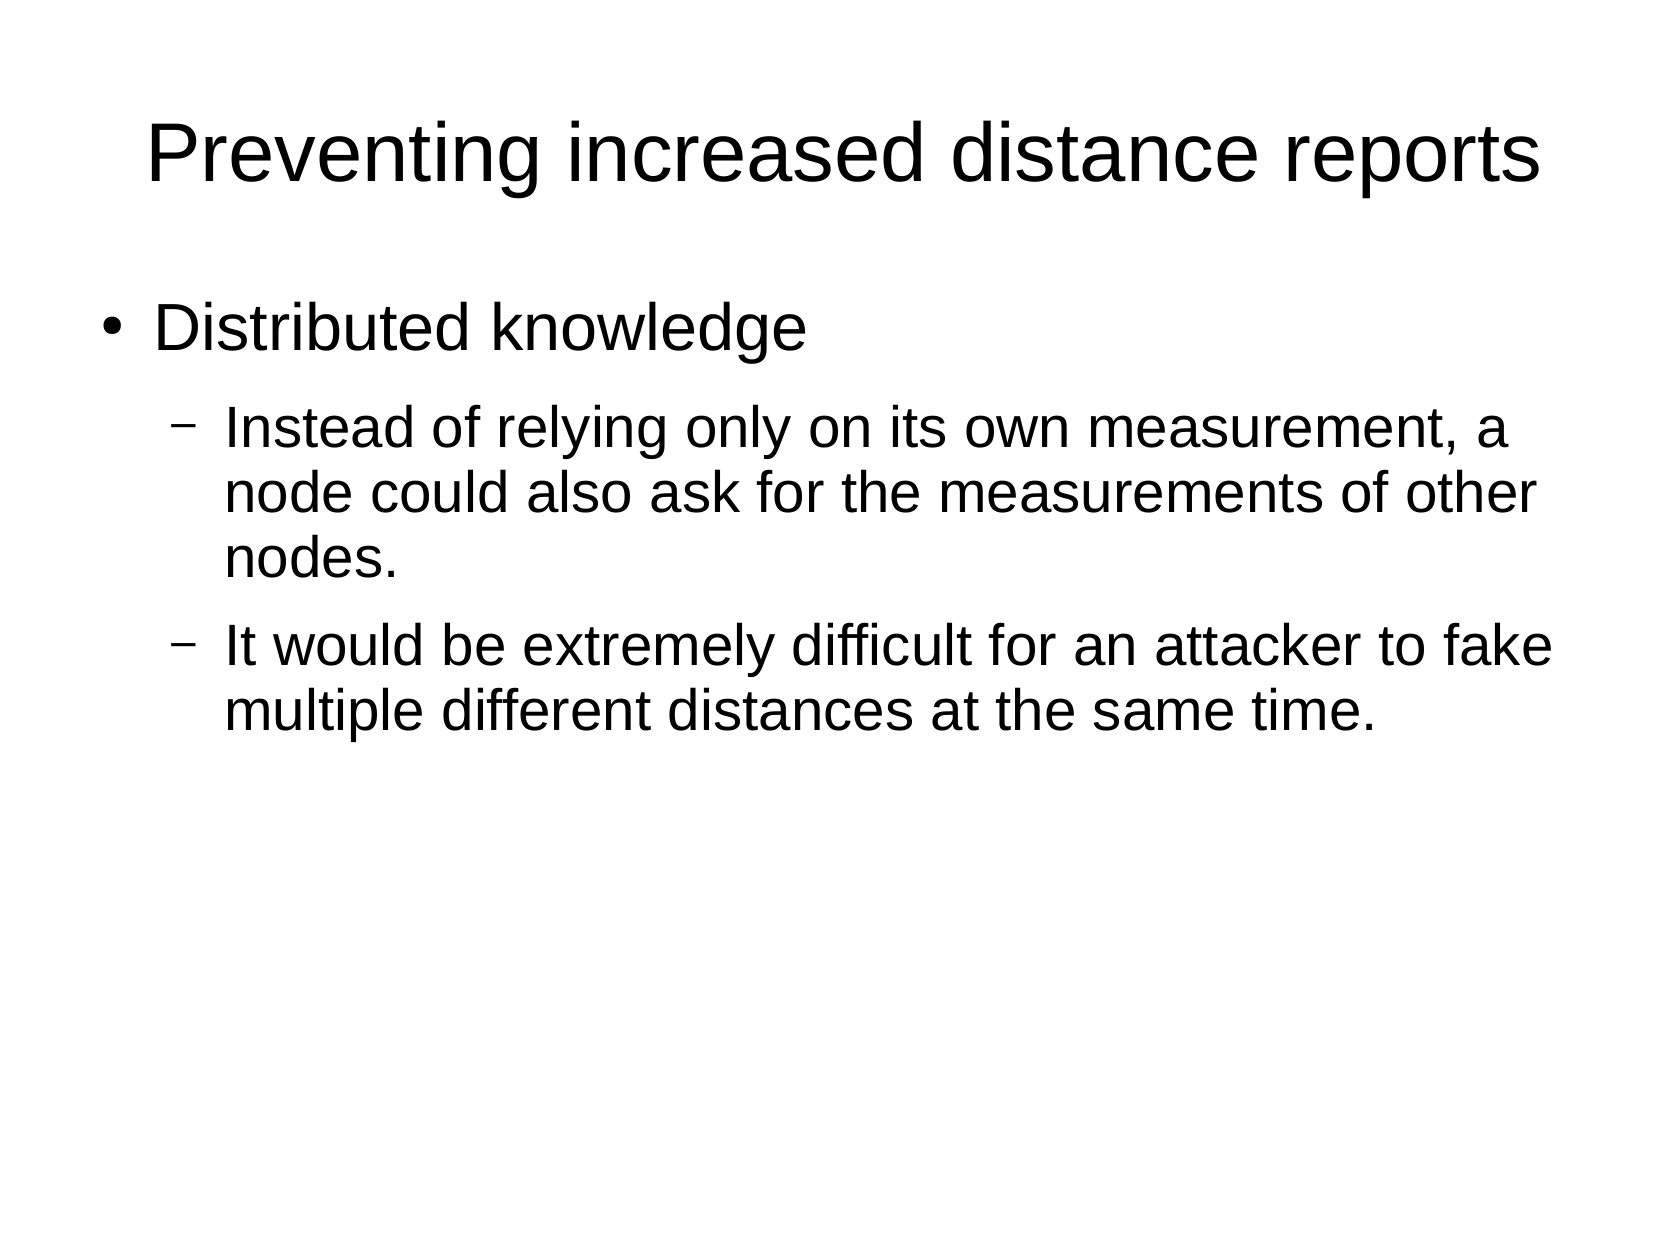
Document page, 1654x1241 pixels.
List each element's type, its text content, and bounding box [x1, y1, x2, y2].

list Distributed knowledge Instead of relying only on its own measurement, a node could also ask for the measurements of other nodes. It would be extremely difficult for an attacker to fake multiple different distances at the same time. [82, 290, 1571, 1010]
title Preventing increased distance reports [82, 49, 1571, 257]
